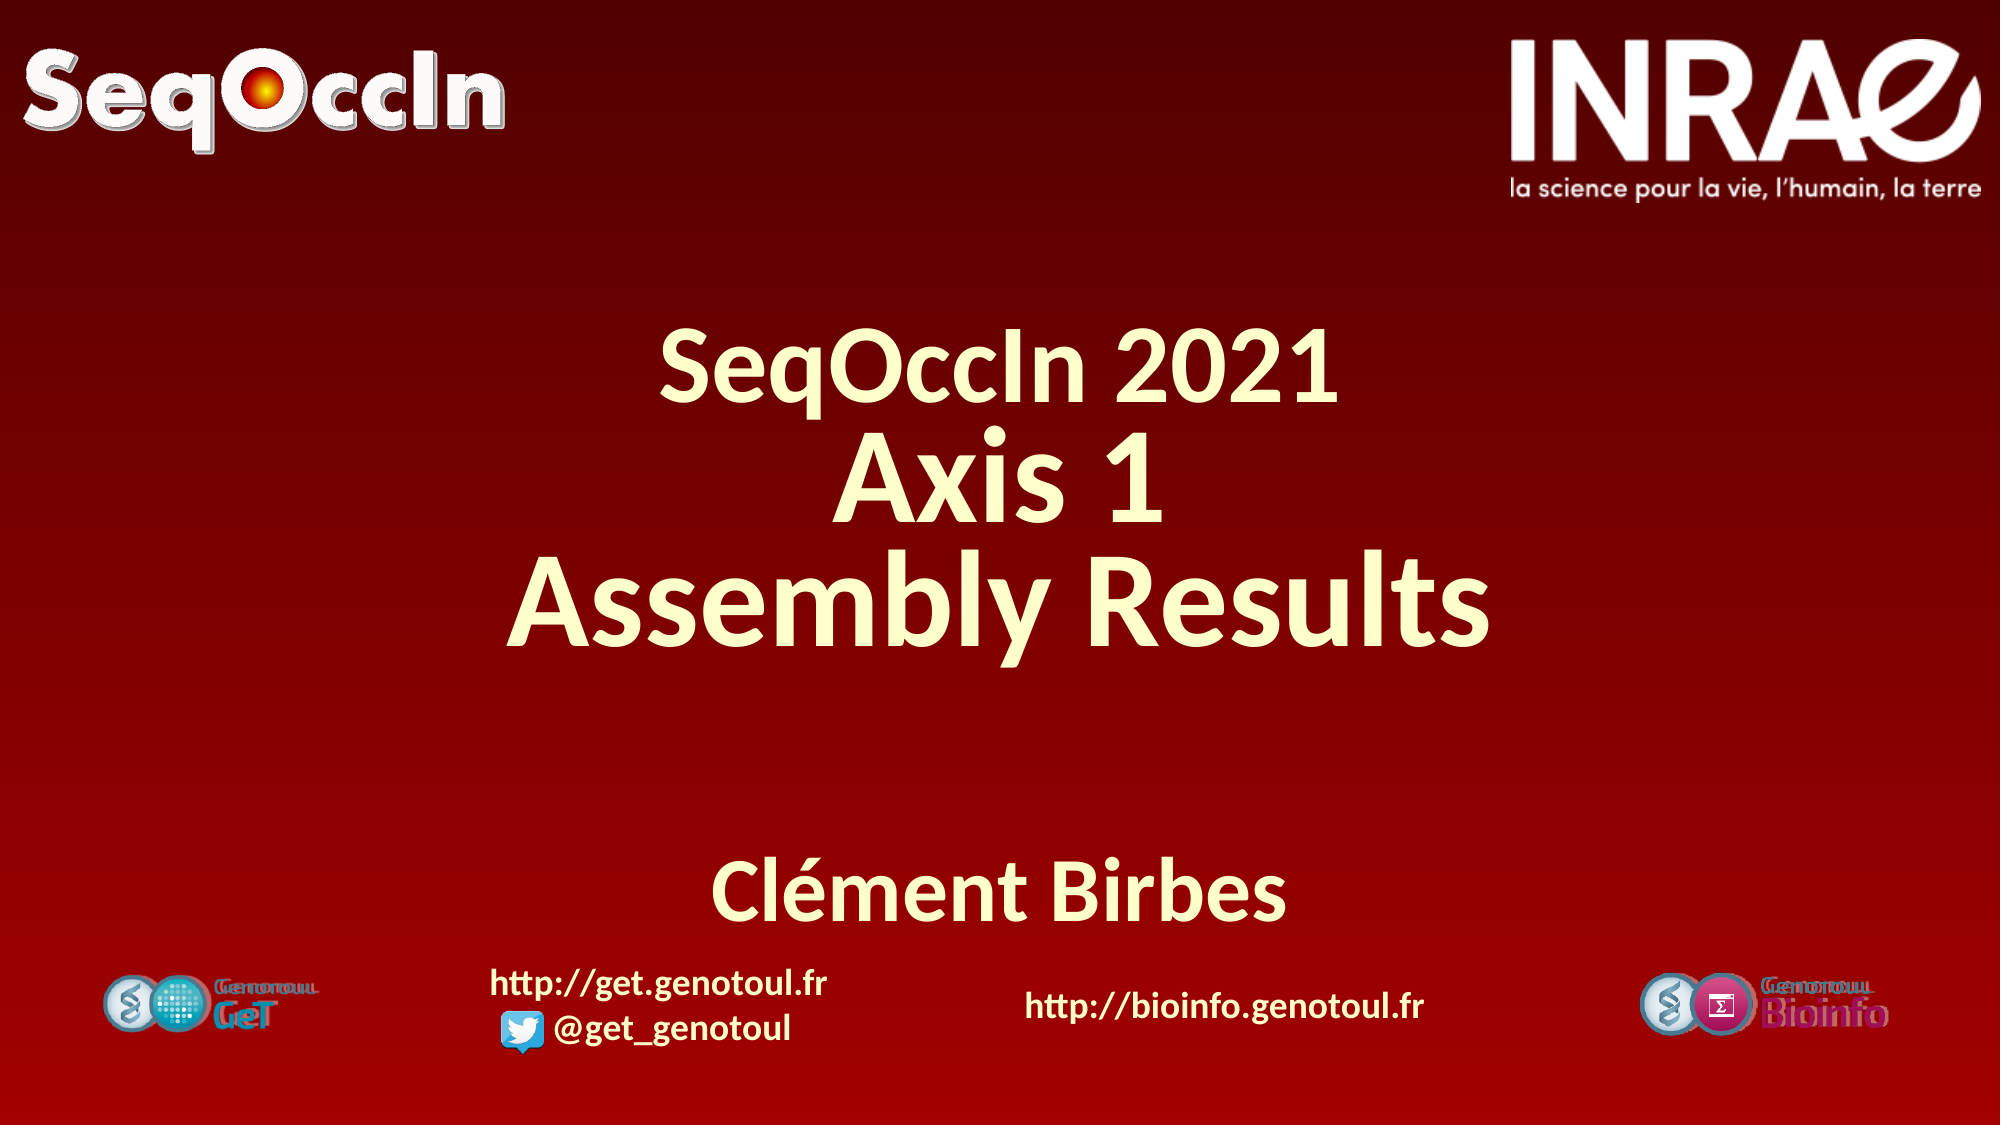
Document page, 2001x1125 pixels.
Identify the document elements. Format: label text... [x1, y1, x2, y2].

picture [1511, 39, 1981, 203]
text_box SeqOccIn 2021 Axis 1 Assembly Results Clément Birbes [0, 235, 2000, 1125]
picture [3, 25, 523, 166]
